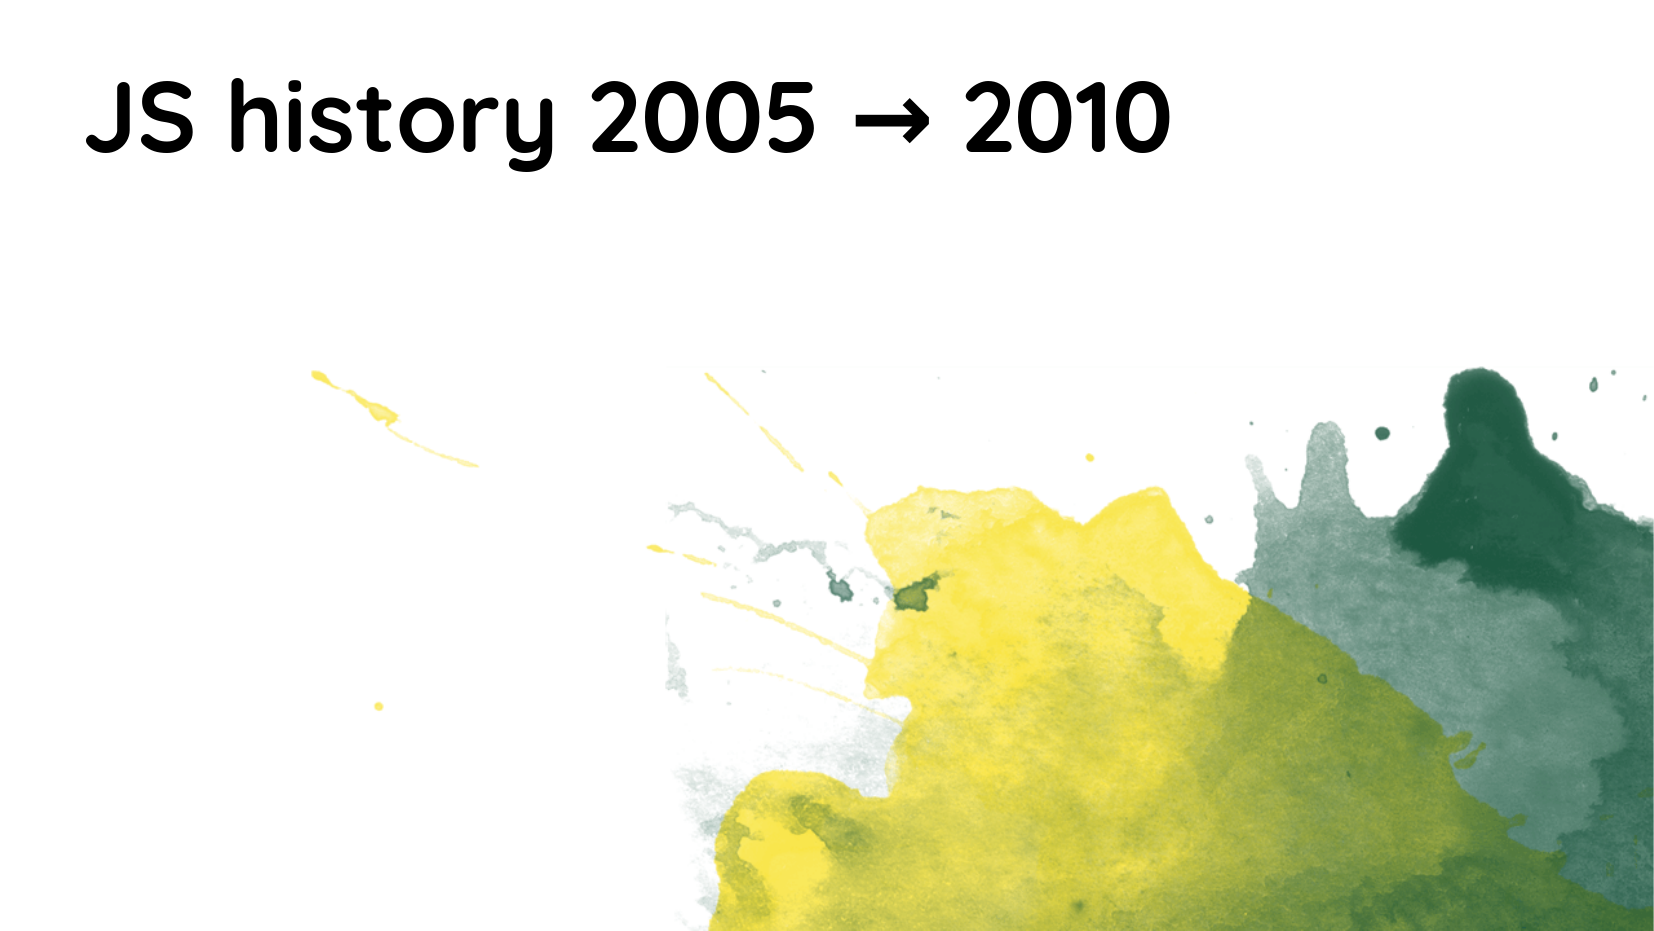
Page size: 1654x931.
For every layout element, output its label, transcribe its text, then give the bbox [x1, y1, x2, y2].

picture [0, 0, 1654, 931]
title JS history 2005 → 2010 [82, 37, 1571, 193]
